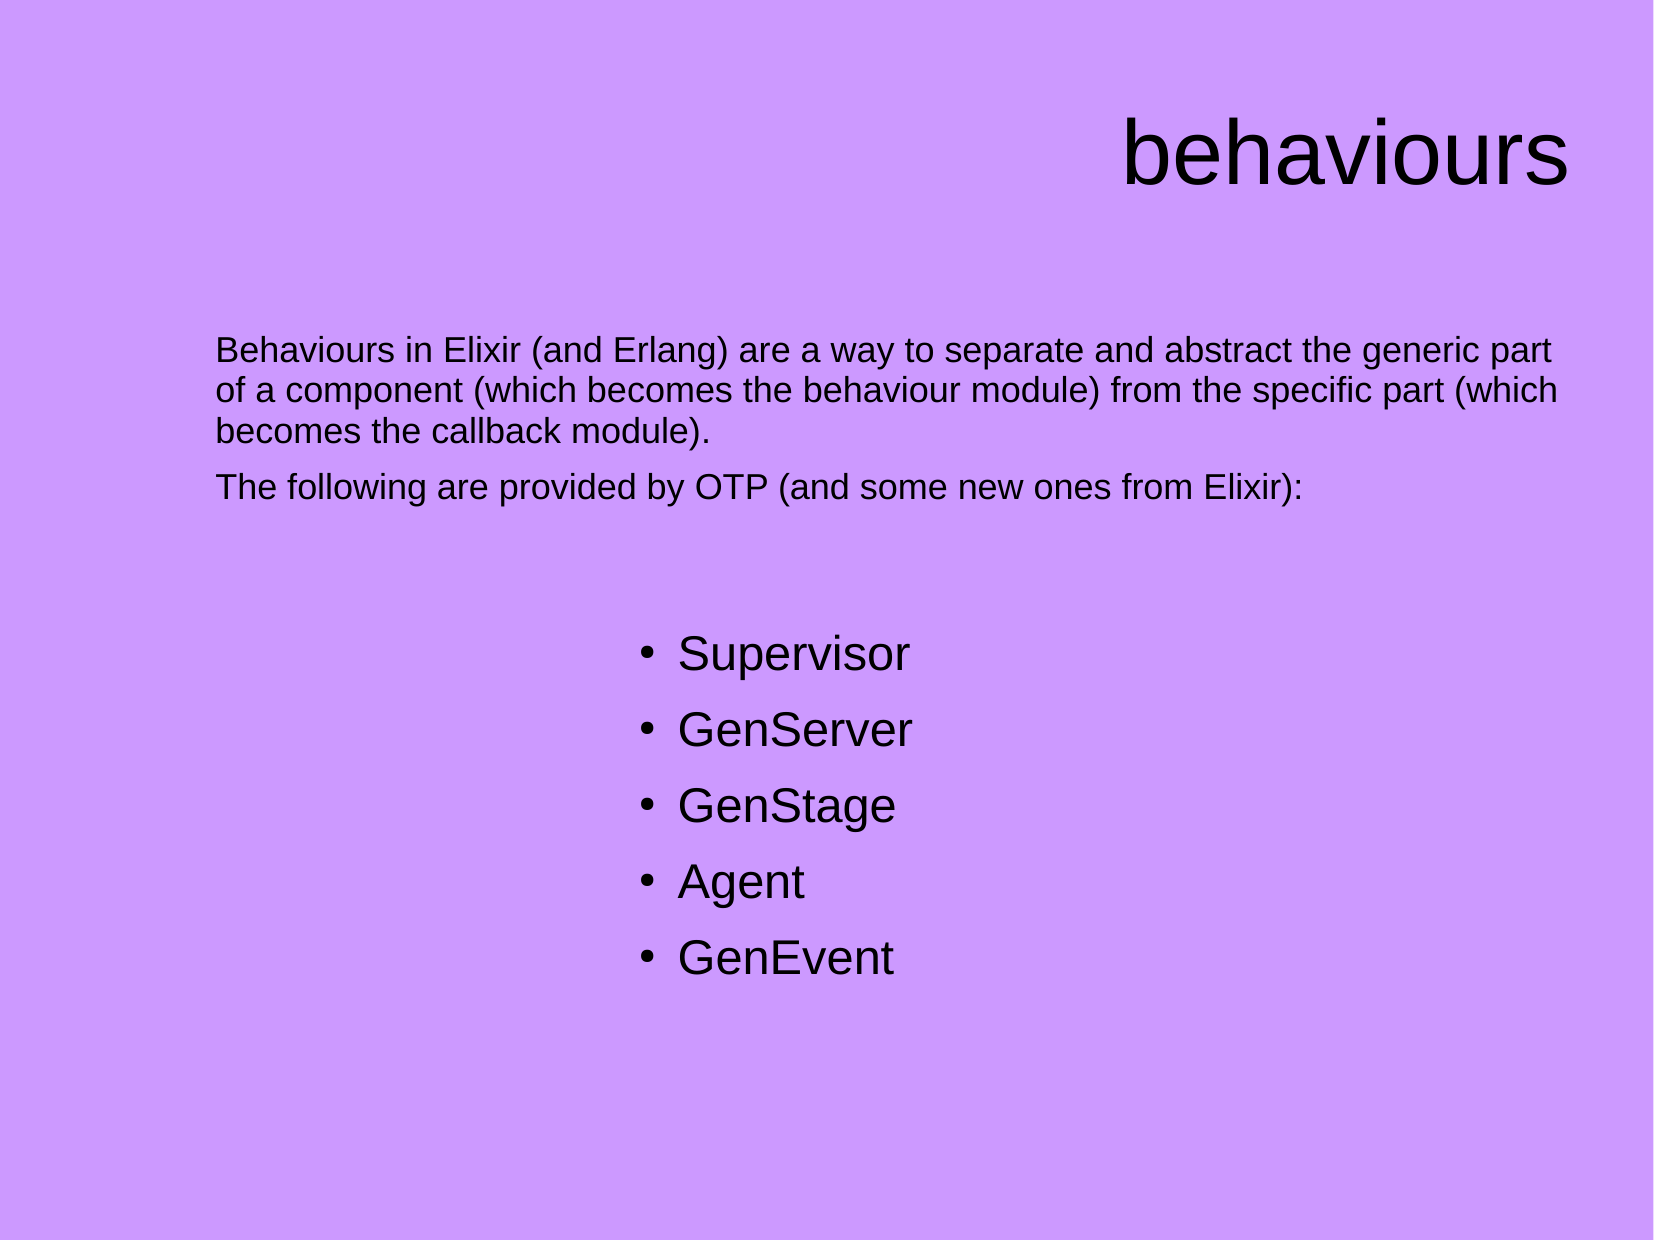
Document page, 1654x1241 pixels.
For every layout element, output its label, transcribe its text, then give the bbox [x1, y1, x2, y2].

list Behaviours in Elixir (and Erlang) are a way to separate and abstract the generic part of a component (which becomes the behaviour module) from the specific part (which becomes the callback module). The following are provided by OTP (and some new ones from Elixir): [177, 330, 1565, 508]
title behaviours [82, 49, 1571, 257]
list Supervisor GenServer GenStage Agent GenEvent [625, 625, 981, 993]
